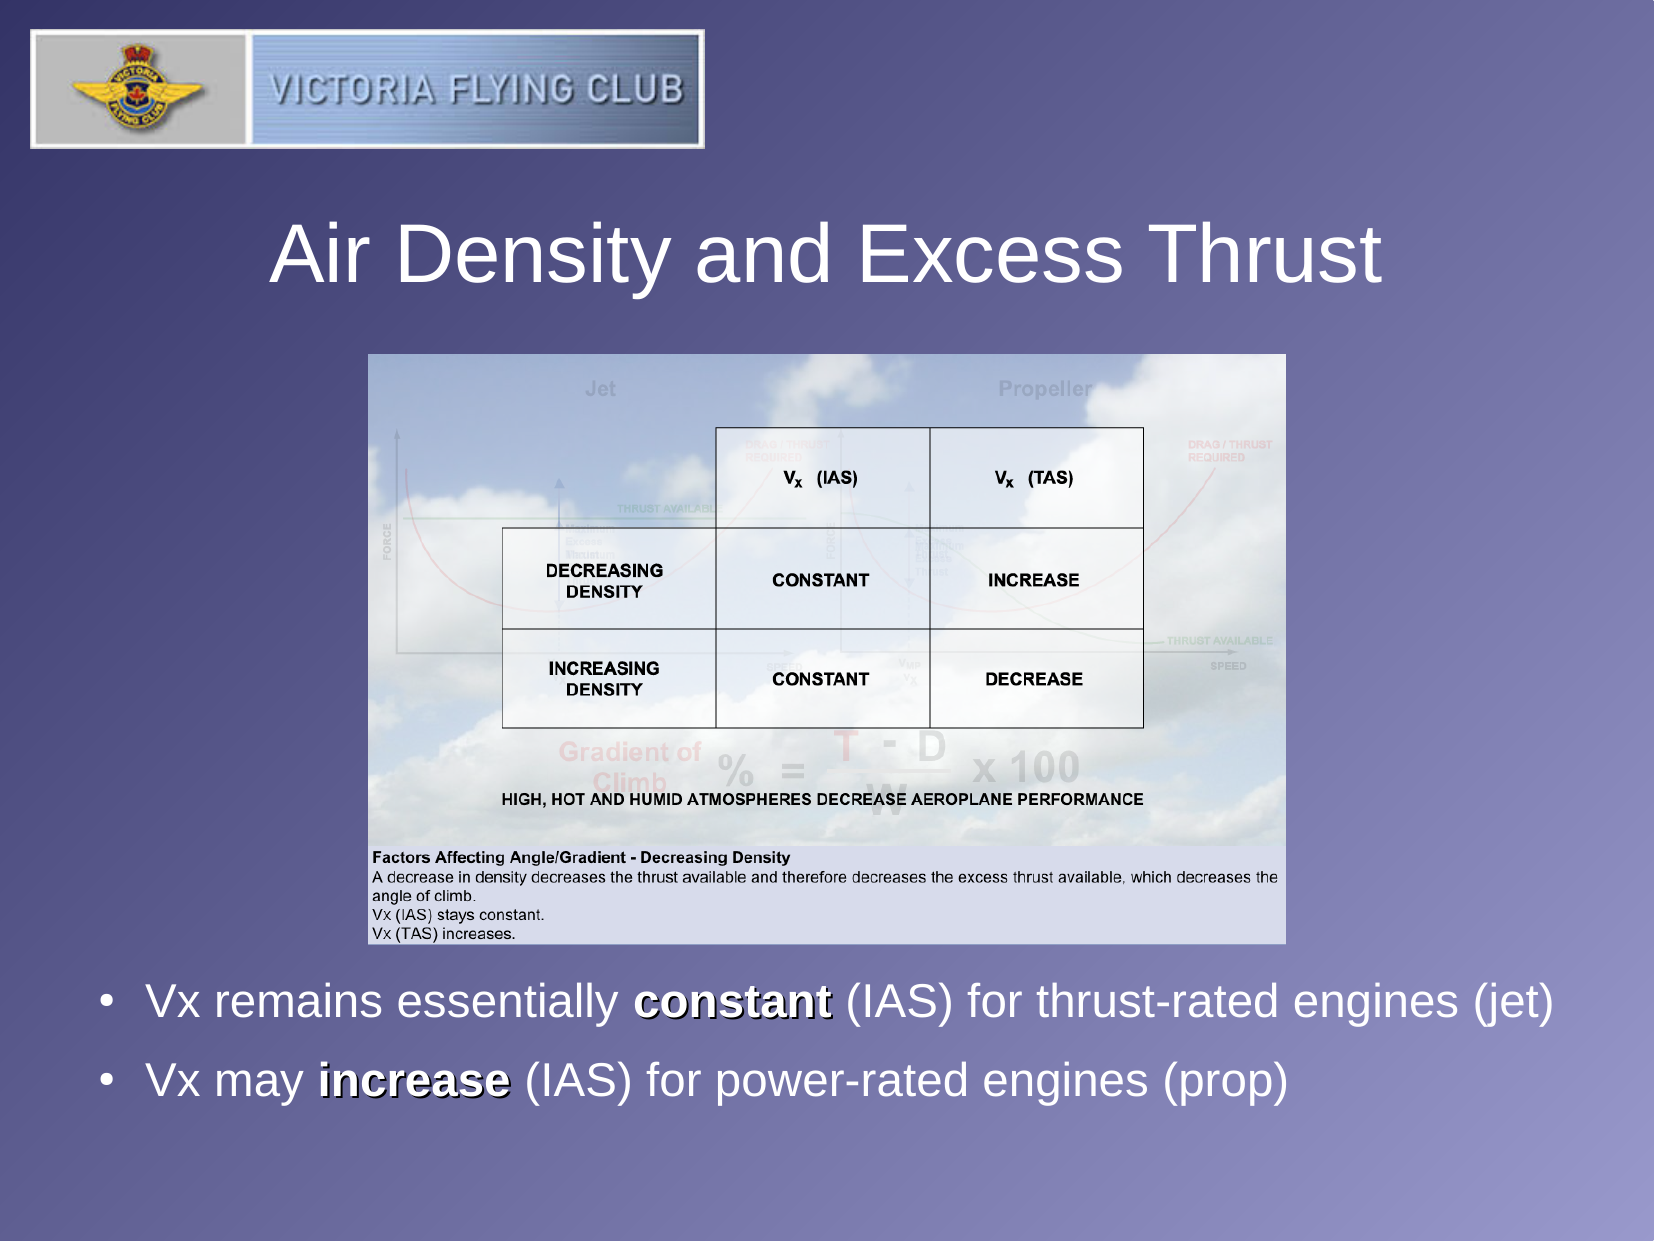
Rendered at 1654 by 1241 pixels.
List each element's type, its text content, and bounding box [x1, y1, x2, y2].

title Air Density and Excess Thrust [82, 149, 1571, 357]
picture [30, 29, 705, 149]
list Vx remains essentially constant (IAS) for thrust-rated engines (jet) Vx may increase (IAS) for power-rated engines (prop) [82, 974, 1571, 1155]
picture [368, 354, 1286, 945]
